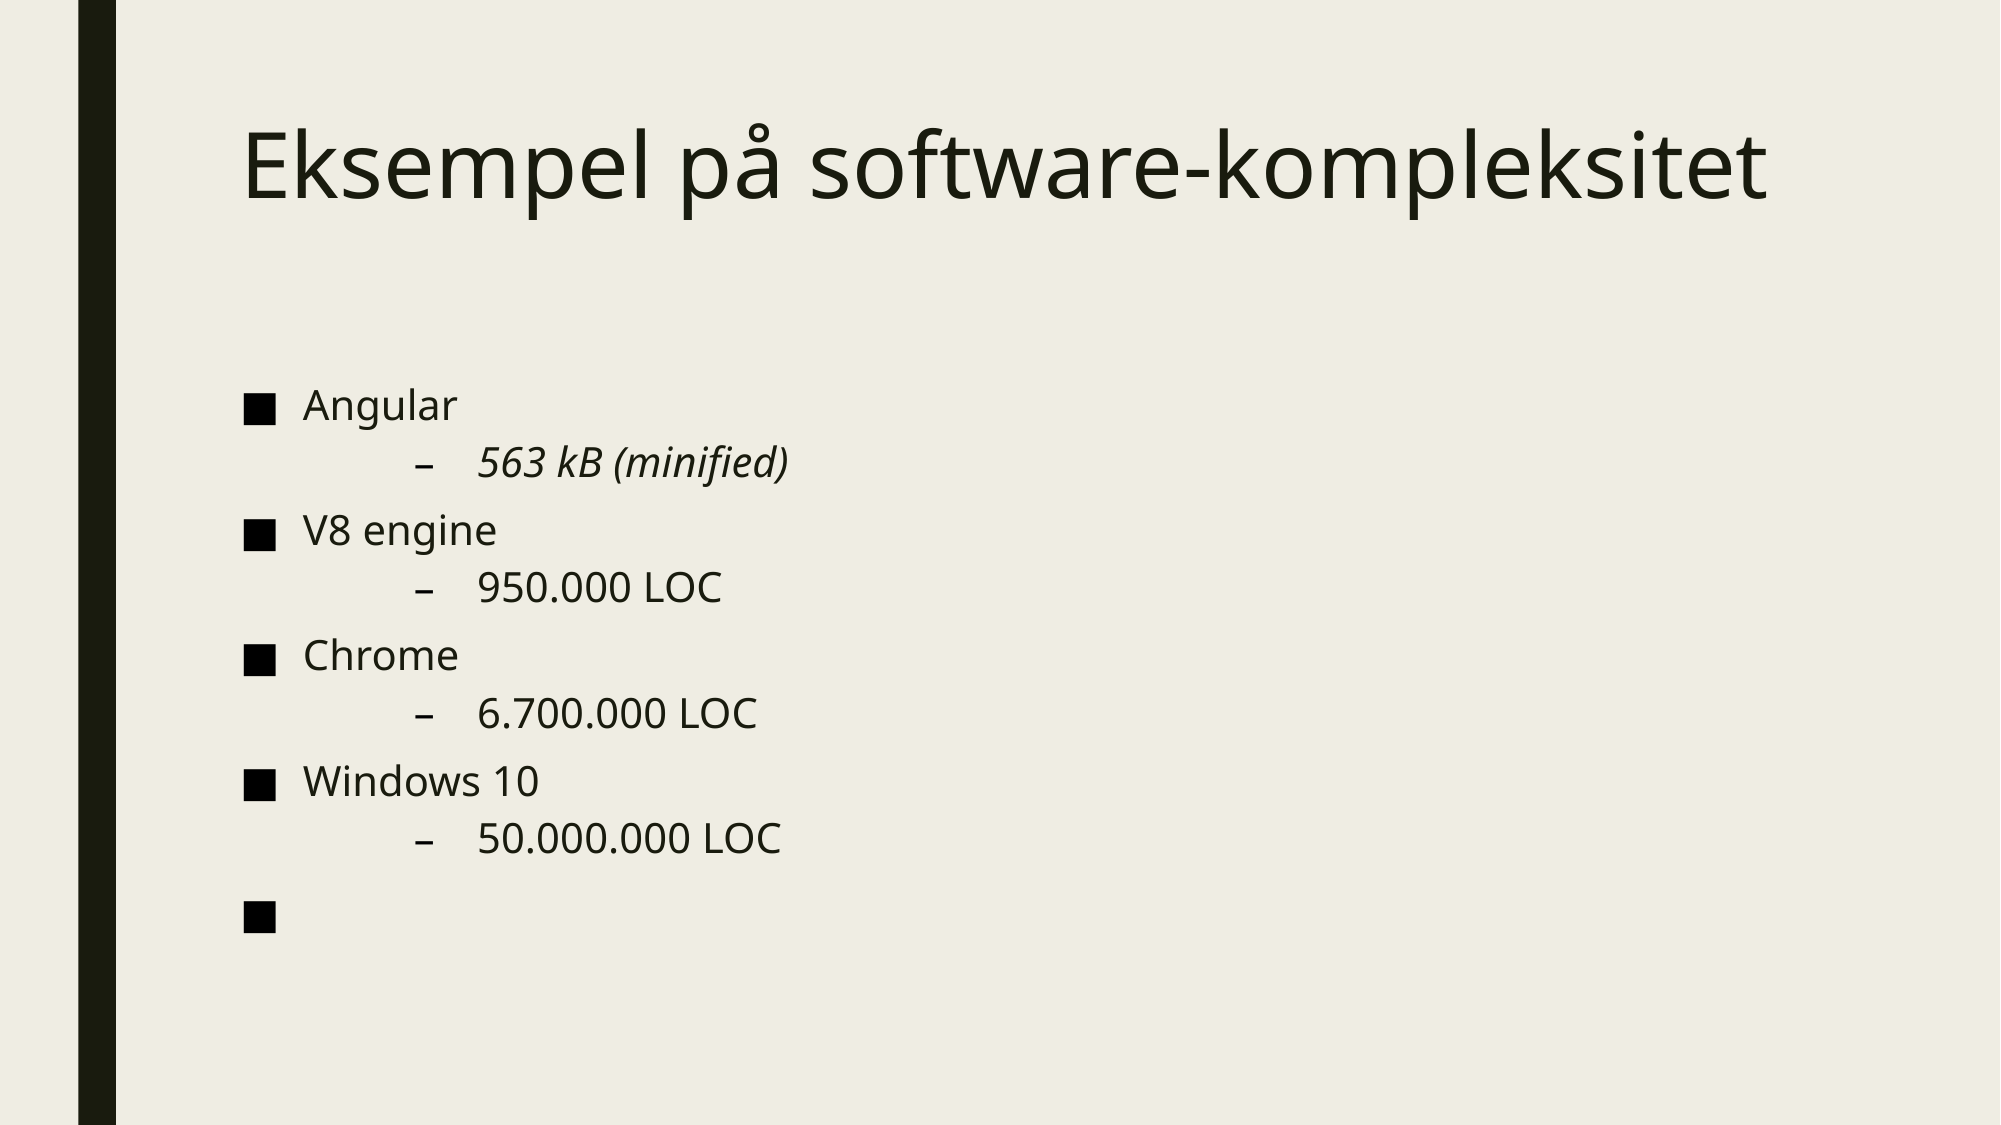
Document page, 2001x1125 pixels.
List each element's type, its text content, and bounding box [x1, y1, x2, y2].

title Eksempel på software-kompleksitet [225, 112, 1801, 357]
list Angular 563 kB (minified) V8 engine 950.000 LOC Chrome 6.700.000 LOC Windows 10 50.000.000 LOC [225, 375, 1801, 963]
